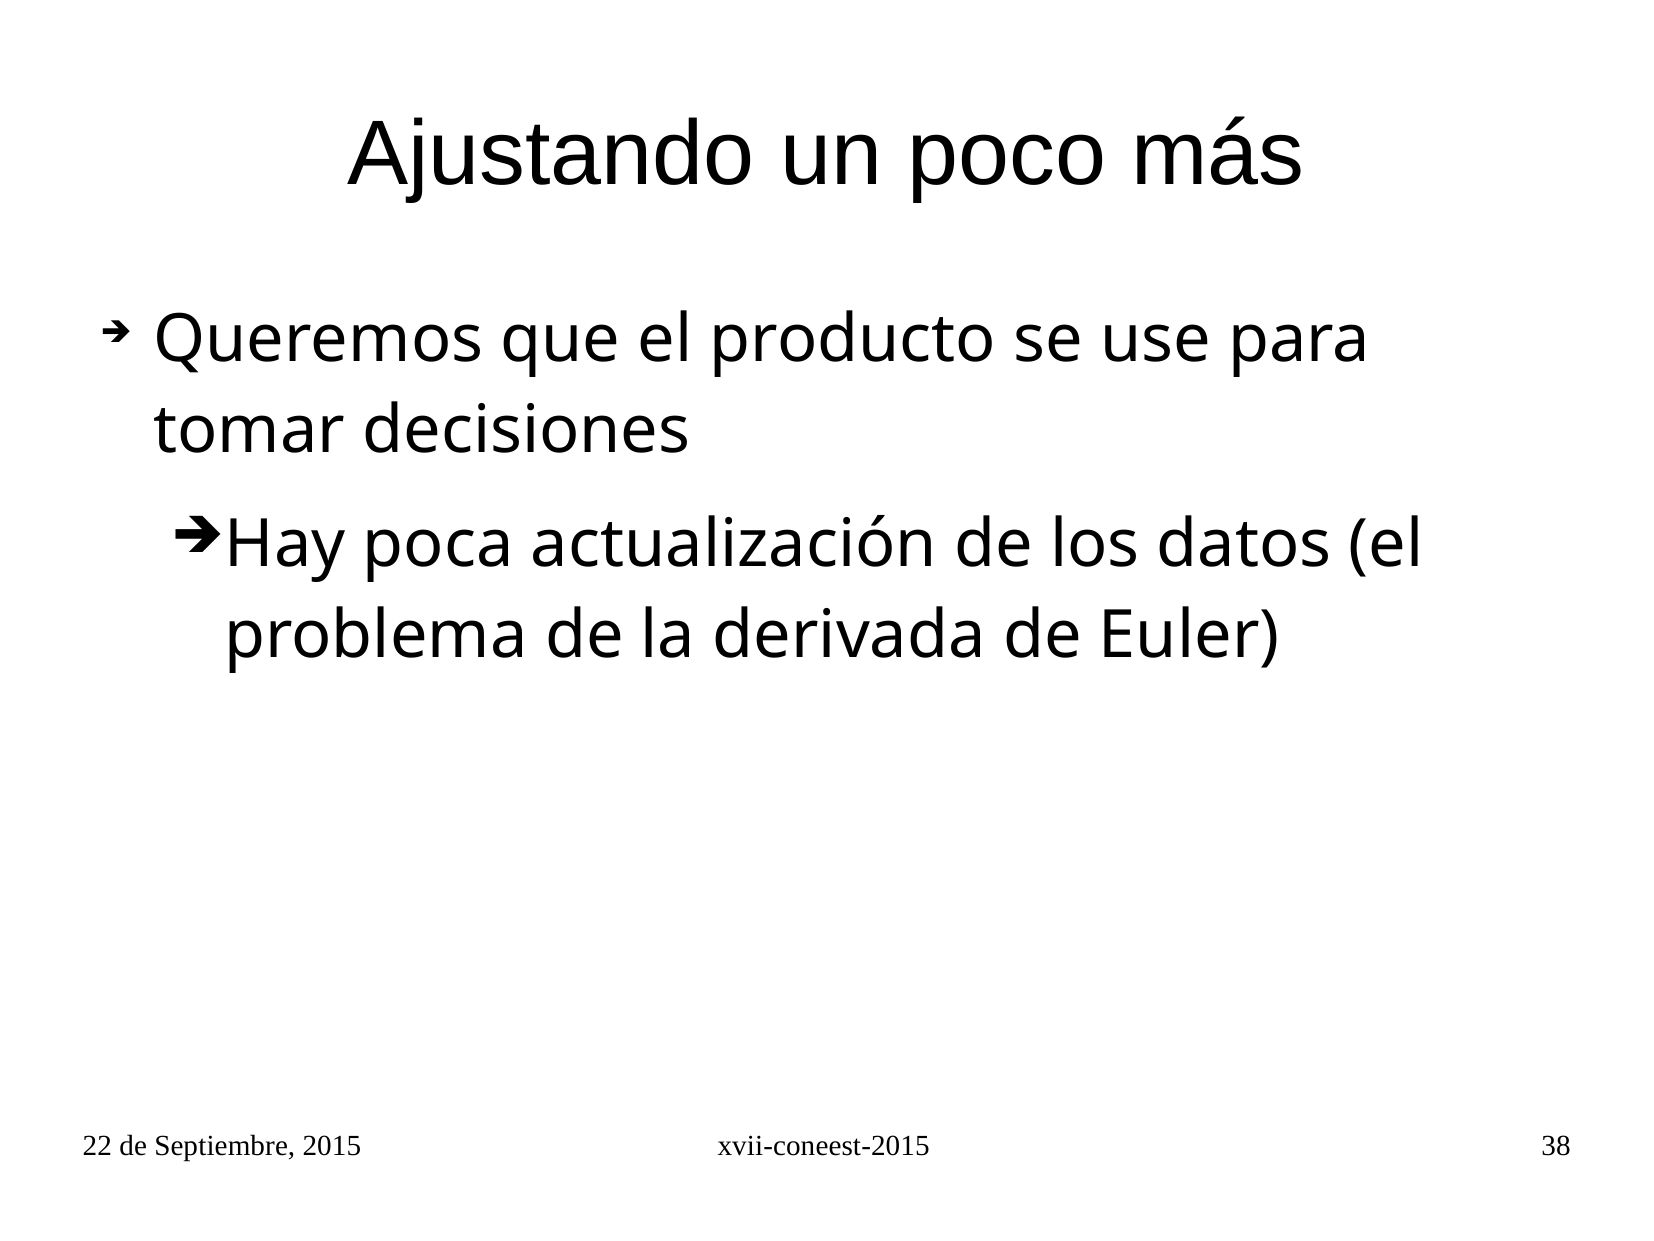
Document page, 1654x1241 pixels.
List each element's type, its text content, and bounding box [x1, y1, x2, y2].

title Ajustando un poco más [82, 49, 1571, 257]
list Queremos que el producto se use para tomar decisiones Hay poca actualización de los datos (el problema de la derivada de Euler) [82, 290, 1571, 1010]
